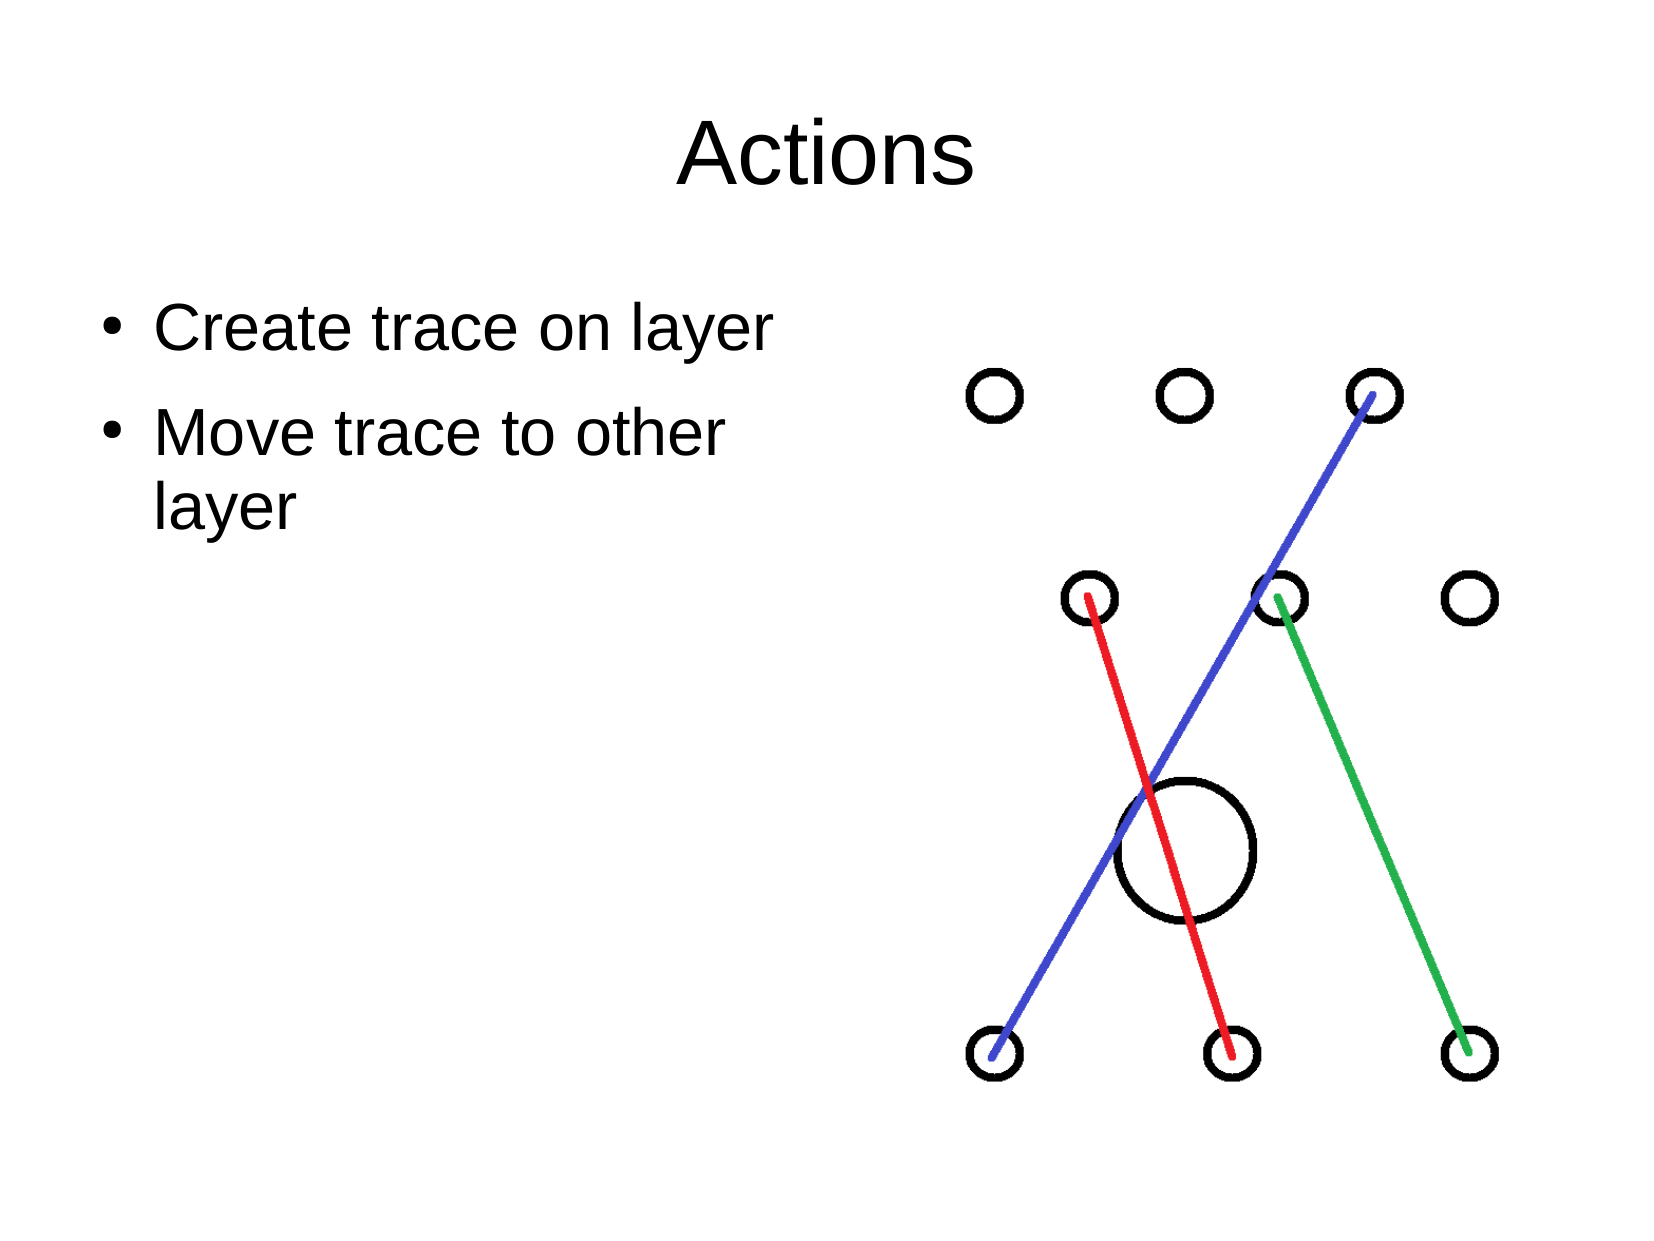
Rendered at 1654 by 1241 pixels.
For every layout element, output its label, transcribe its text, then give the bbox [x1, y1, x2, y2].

list Create trace on layer Move trace to other layer [82, 290, 809, 1109]
title Actions [82, 49, 1571, 257]
picture [896, 290, 1520, 1109]
